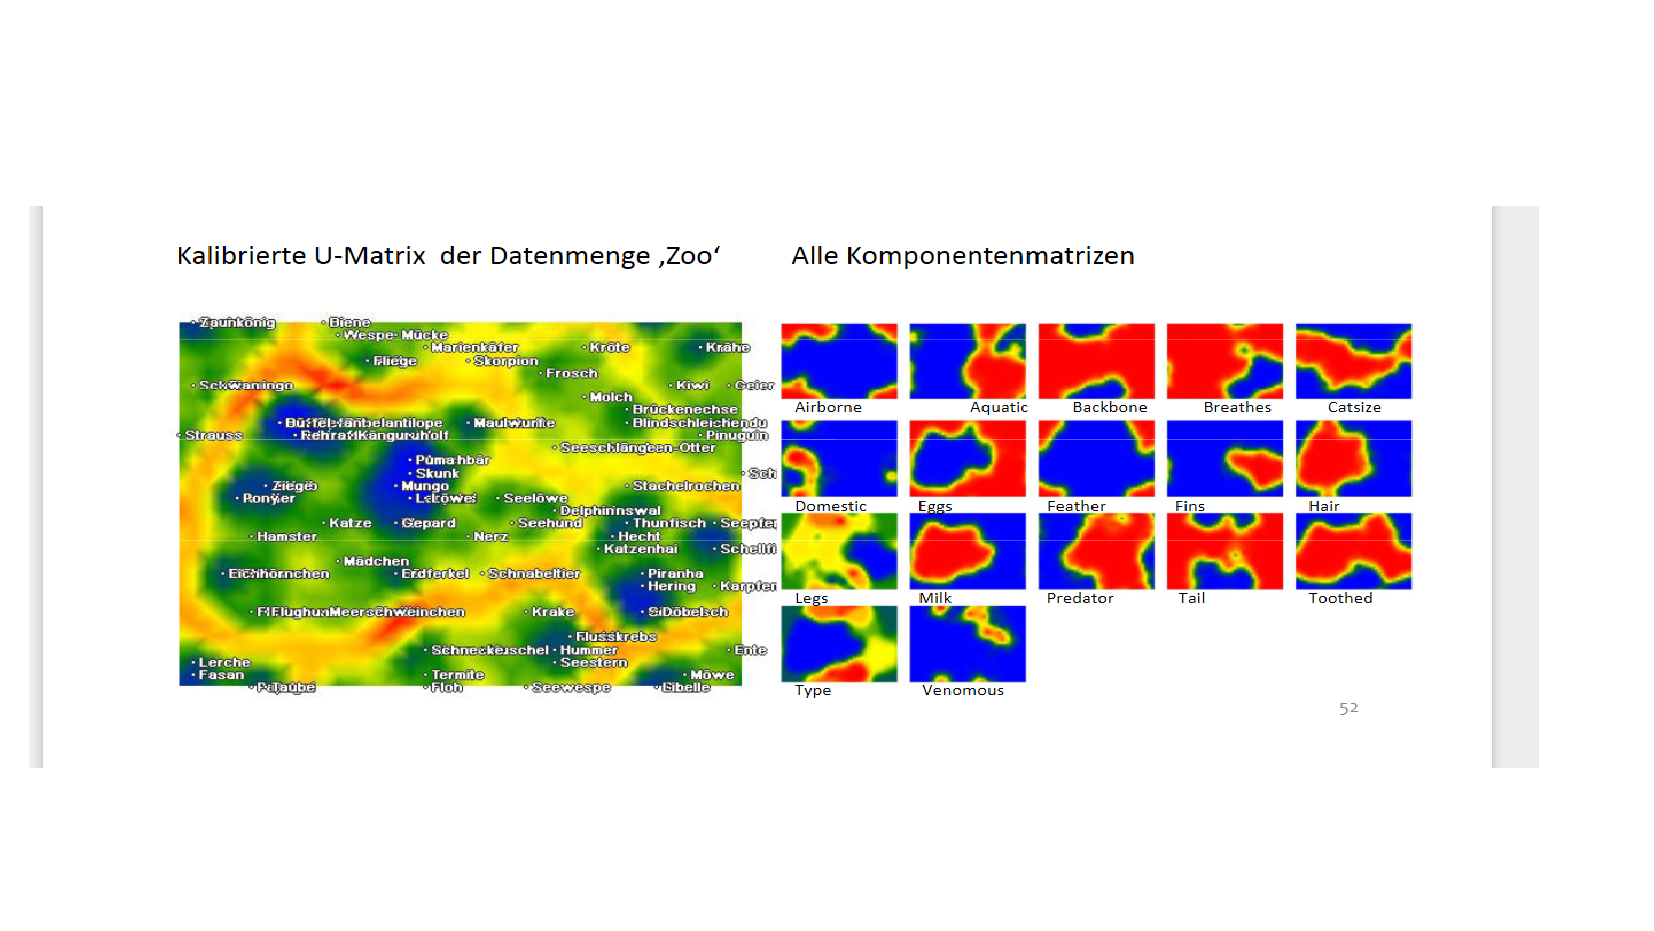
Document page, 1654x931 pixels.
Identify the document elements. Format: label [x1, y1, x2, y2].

picture [29, 206, 1540, 768]
